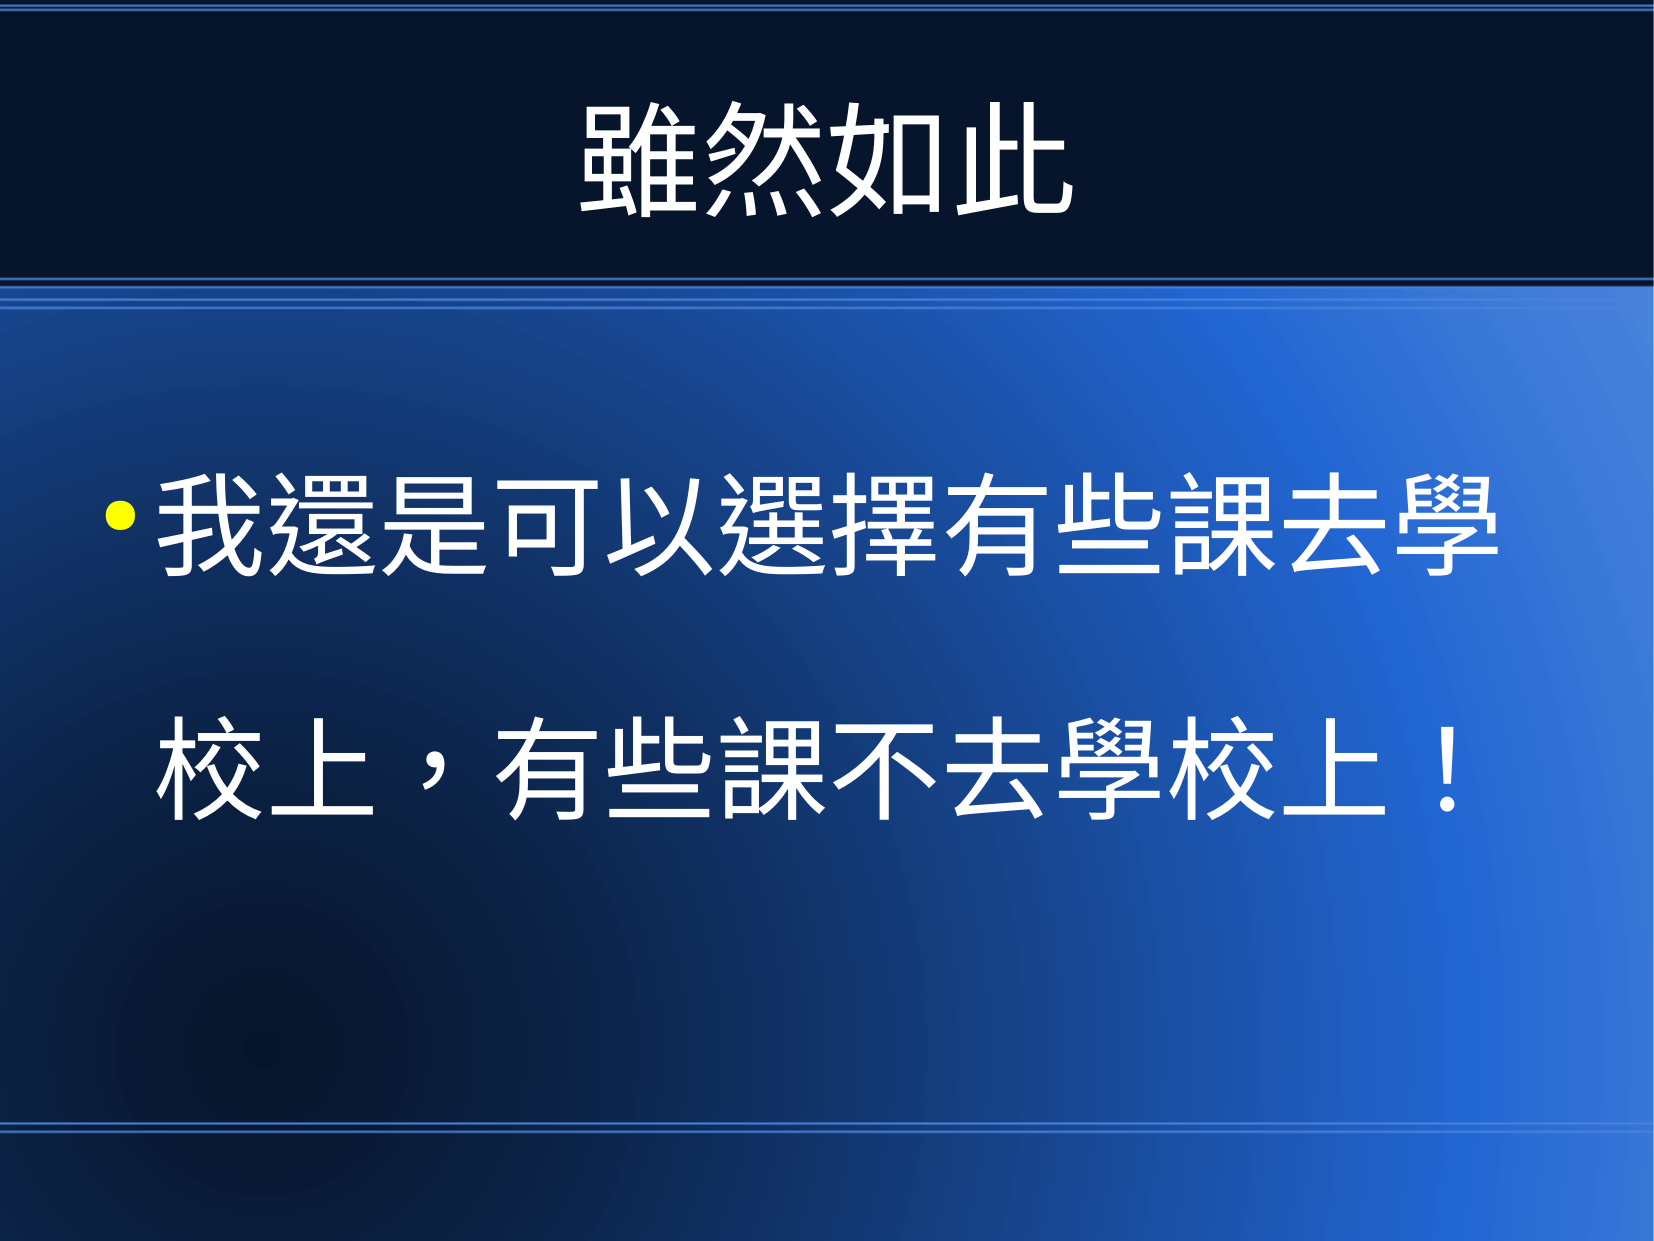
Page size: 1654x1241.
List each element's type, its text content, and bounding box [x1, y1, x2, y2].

list 我還是可以選擇有些課去學校上，有些課不去學校上！ [82, 355, 1571, 1241]
picture [0, 0, 1654, 1241]
title 雖然如此 [82, 49, 1571, 257]
